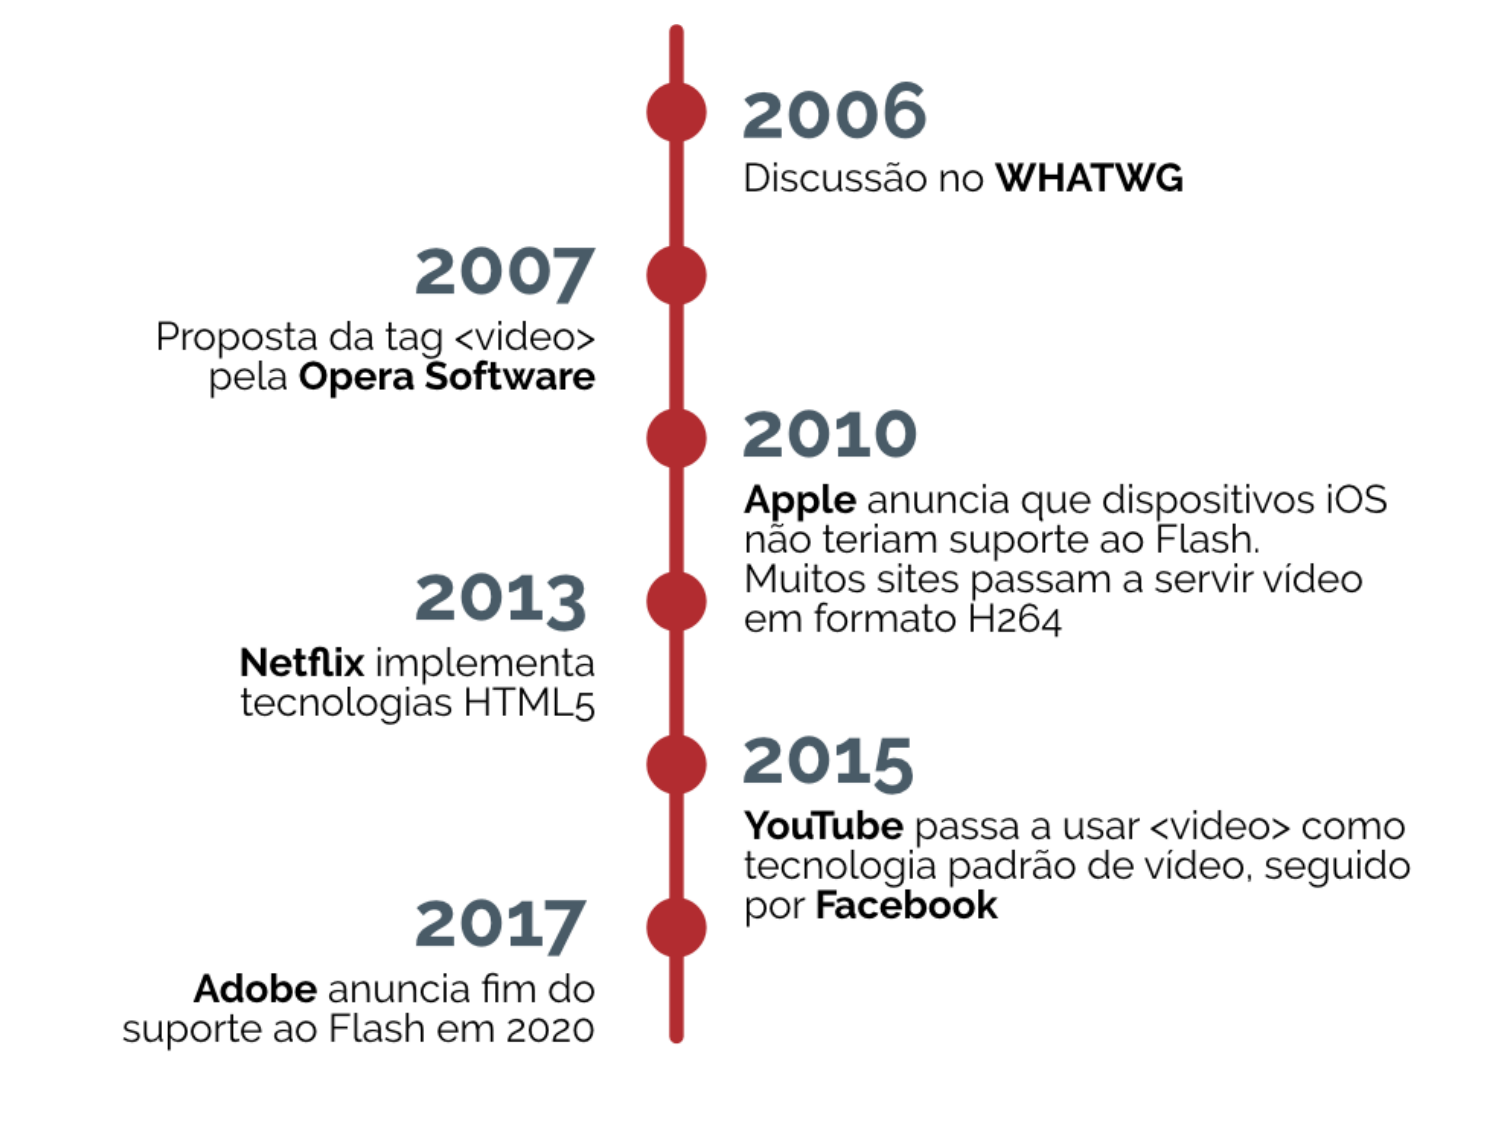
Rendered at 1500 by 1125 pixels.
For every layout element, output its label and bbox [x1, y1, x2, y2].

picture [69, 24, 1431, 1100]
